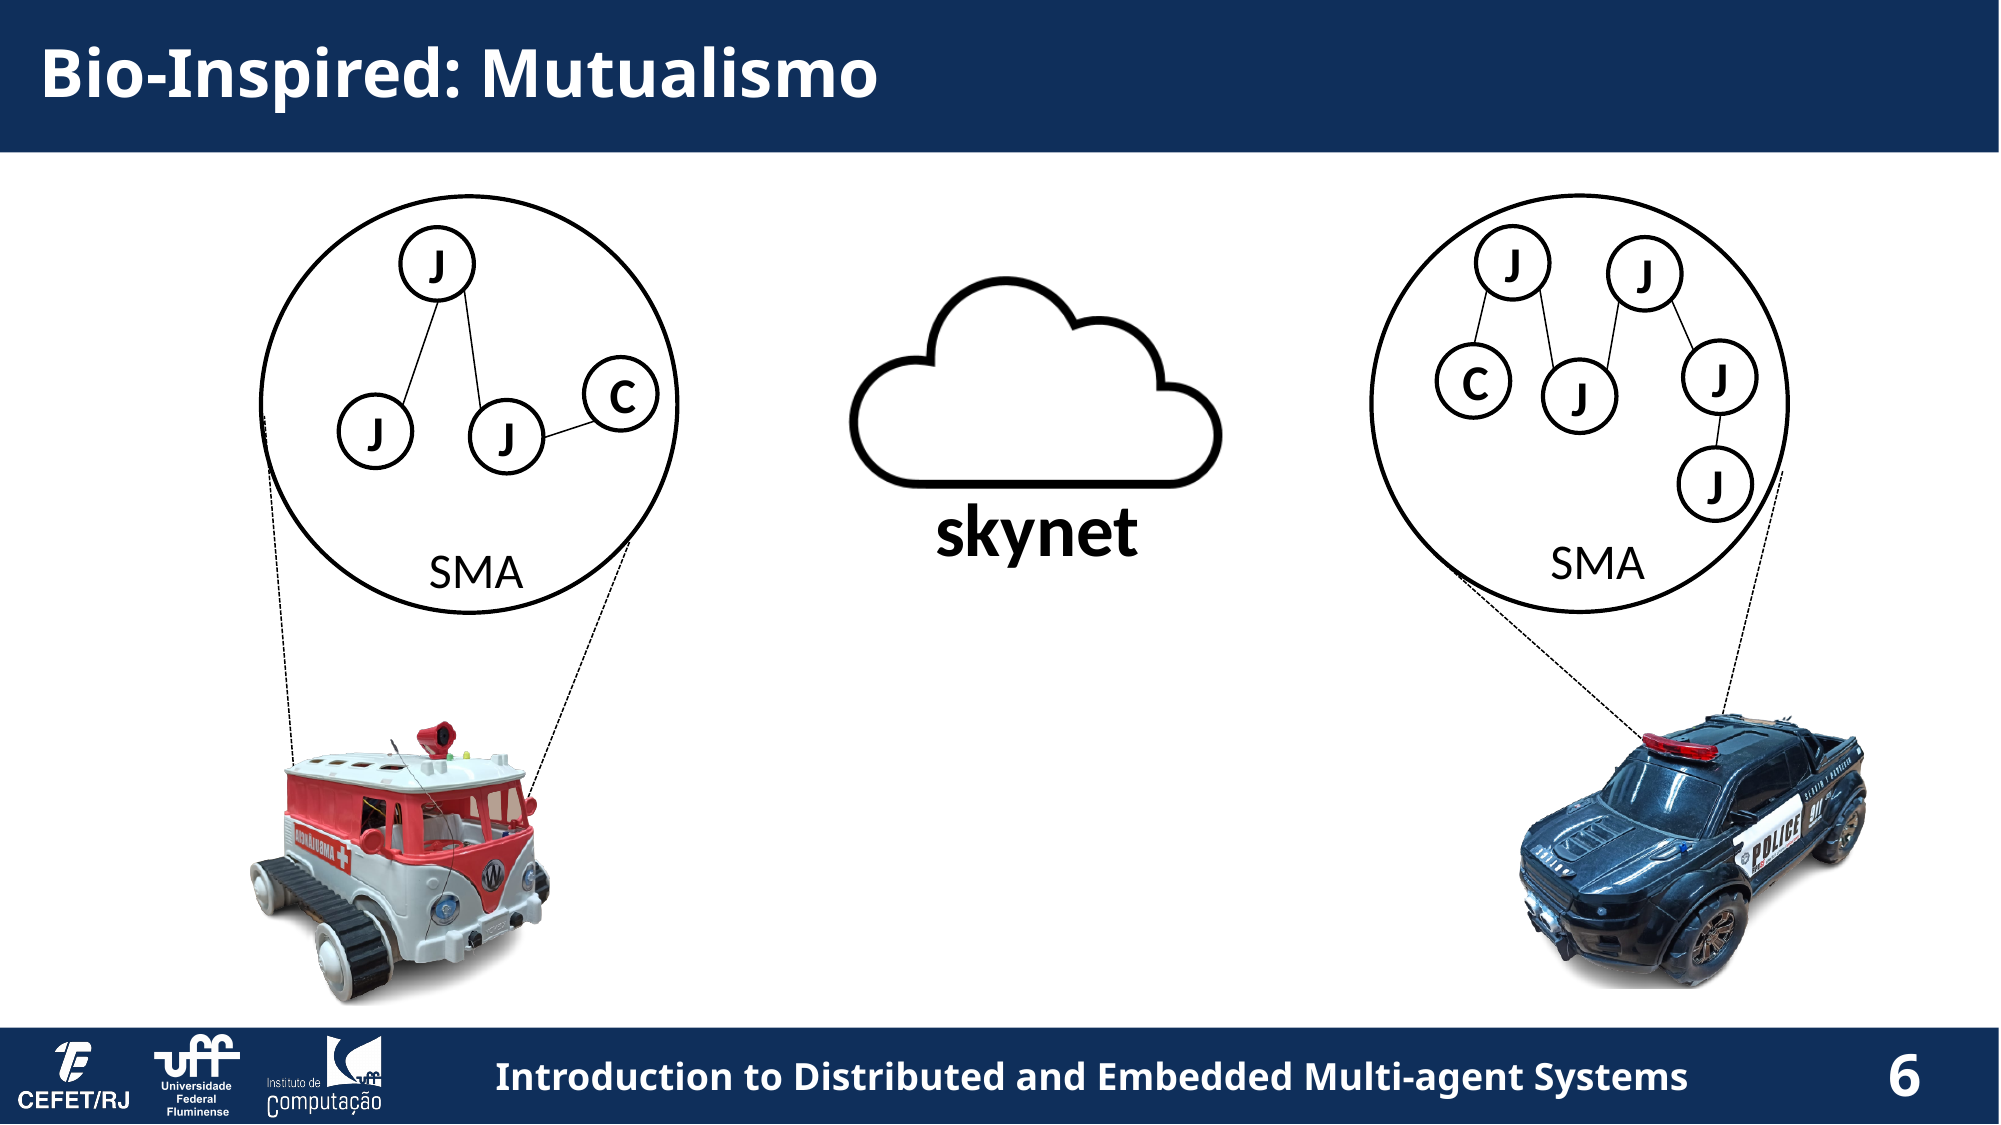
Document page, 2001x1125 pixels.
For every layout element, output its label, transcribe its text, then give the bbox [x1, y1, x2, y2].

text_box J [469, 399, 544, 474]
text_box J [400, 227, 474, 301]
text_box J [338, 394, 413, 469]
picture [18, 1021, 129, 1125]
picture [153, 1033, 241, 1121]
text_box J [1475, 226, 1550, 300]
picture [824, 170, 1249, 595]
text_box J [1683, 340, 1757, 414]
picture [1513, 711, 1872, 989]
text_box J [1678, 447, 1753, 521]
picture [265, 1033, 383, 1118]
text_box [420, 607, 518, 613]
text_box [1371, 195, 1788, 612]
text_box SMA [414, 531, 539, 607]
text_box [260, 196, 678, 606]
text_box C [583, 357, 658, 431]
text_box Bio-Inspired: Mutualismo [25, 23, 1999, 119]
text_box C [1436, 344, 1511, 418]
text_box J [1542, 359, 1617, 433]
picture [245, 719, 555, 1006]
text_box SMA [1535, 522, 1660, 598]
text_box J [1608, 237, 1682, 311]
